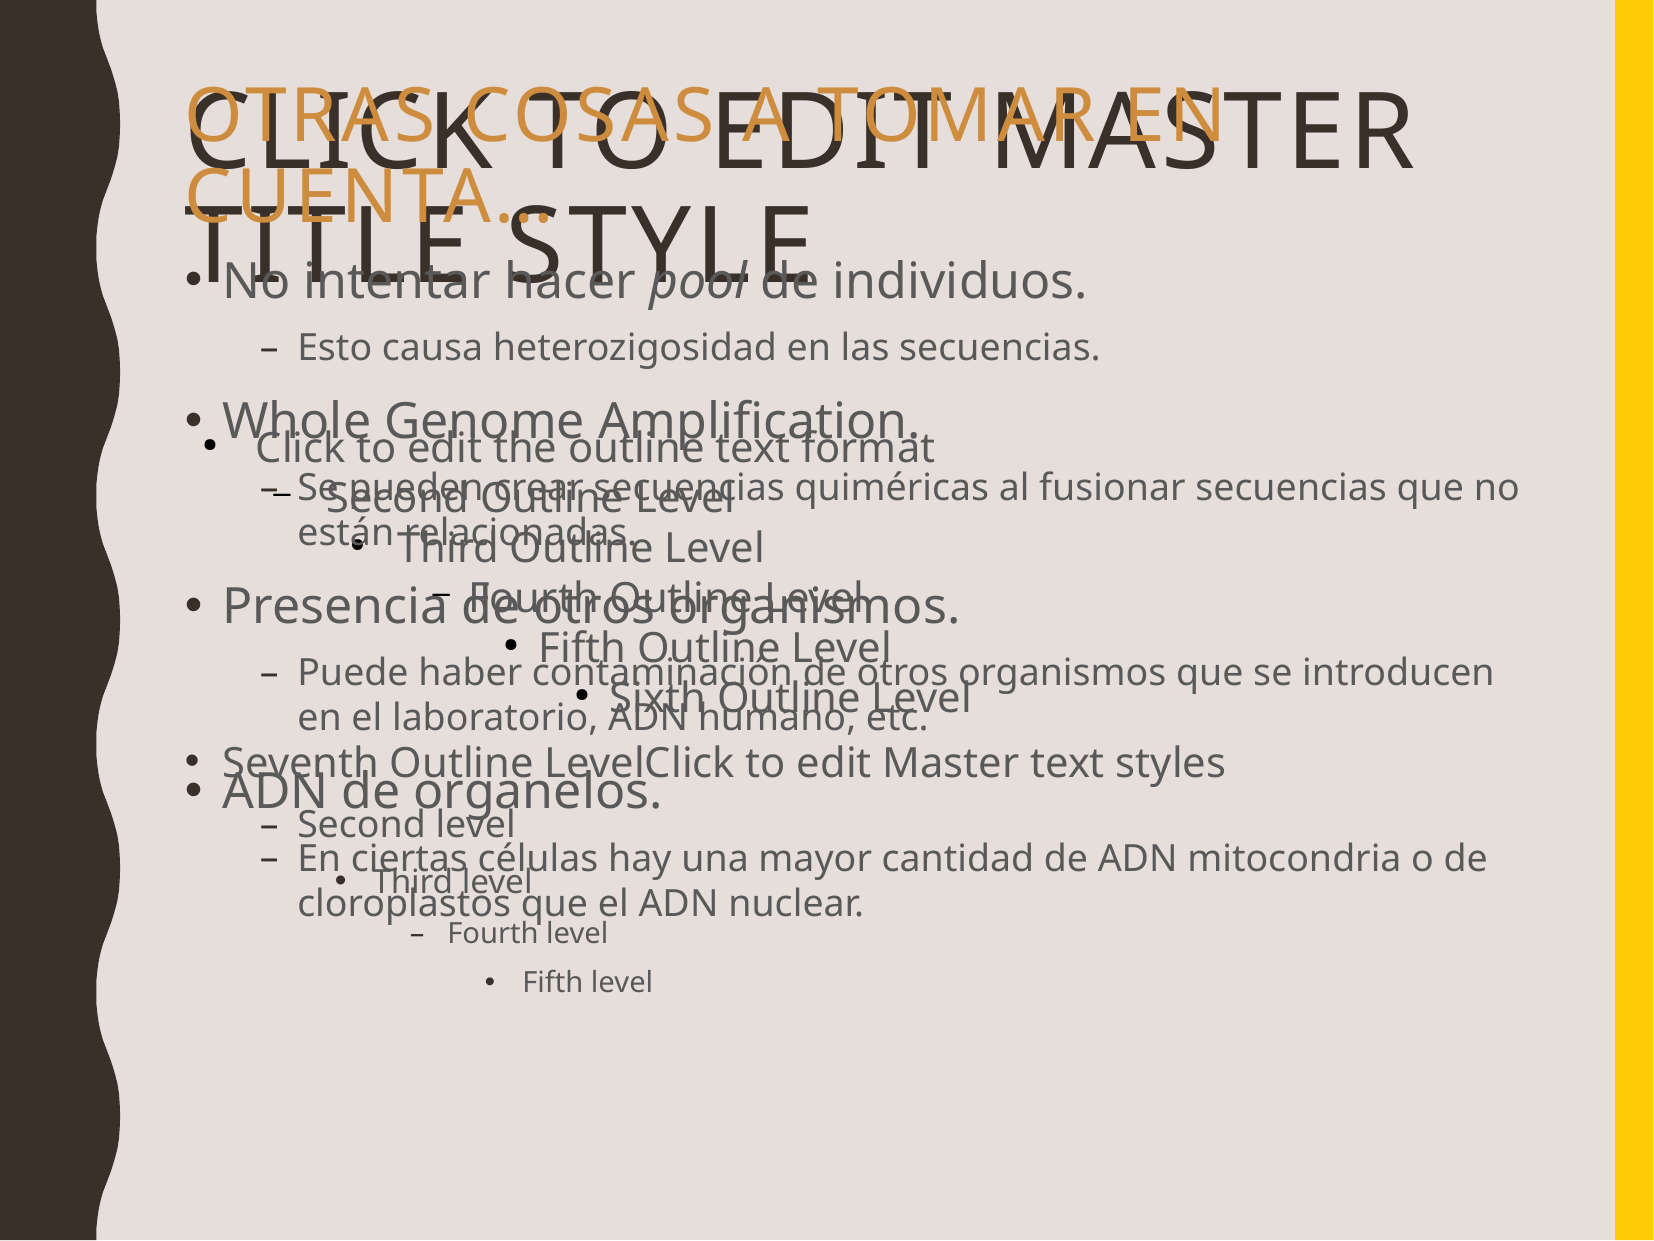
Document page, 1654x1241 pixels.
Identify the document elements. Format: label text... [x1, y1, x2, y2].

title Otras cosas a tomar en cuenta… [169, 69, 1551, 235]
list No intentar hacer pool de individuos. Esto causa heterozigosidad en las secuencias. Whole Genome Amplification. Se pueden crear secuencias quiméricas al fusionar secuencias que no están relacionadas. Presencia de otros organismos. Puede haber contaminación de otros organismos que se introducen en el laboratorio, ADN humano, etc. ADN de organelos. En ciertas células hay una mayor cantidad de ADN mitocondria o de cloroplastos que el ADN nuclear. [169, 235, 1551, 1241]
